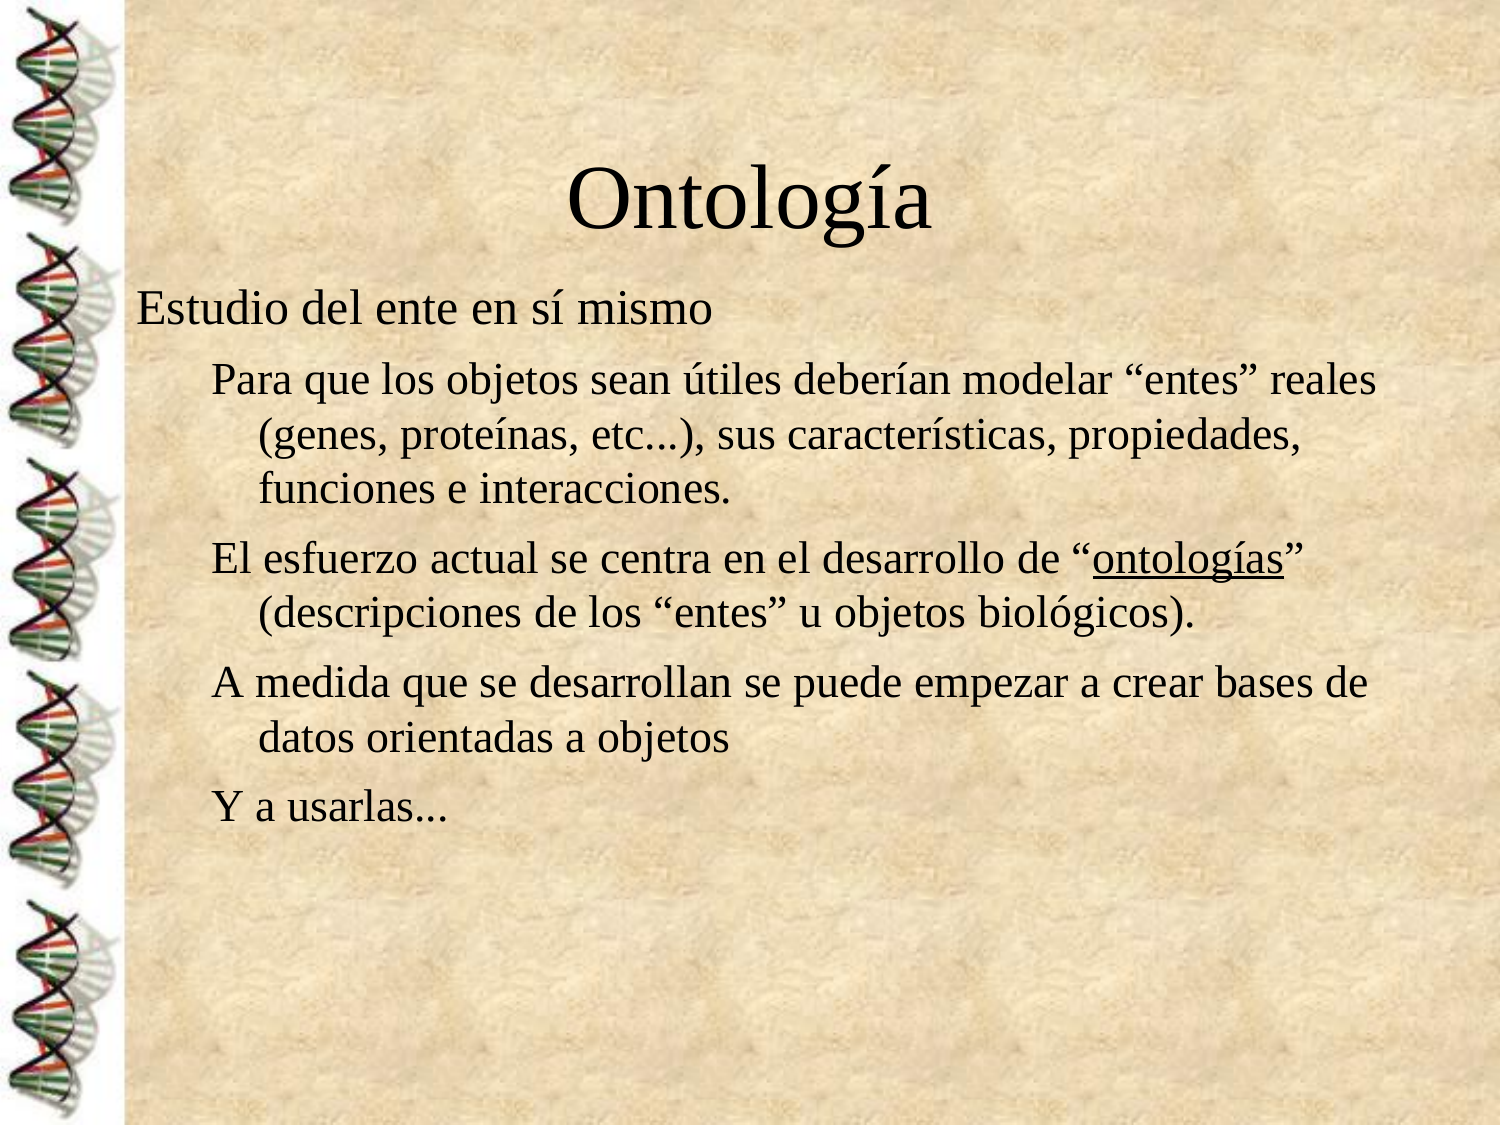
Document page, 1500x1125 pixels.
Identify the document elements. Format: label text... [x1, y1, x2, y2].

title Ontología [112, 80, 1388, 308]
picture [0, 0, 1500, 1125]
list Estudio del ente en sí mismo Para que los objetos sean útiles deberían modelar “entes” reales (genes, proteínas, etc...), sus características, propiedades, funciones e interacciones. El esfuerzo actual se centra en el desarrollo de “ontologías” (descripciones de los “entes” u objetos biológicos). A medida que se desarrollan se puede empezar a crear bases de datos orientadas a objetos Y a usarlas... [136, 275, 1386, 1105]
